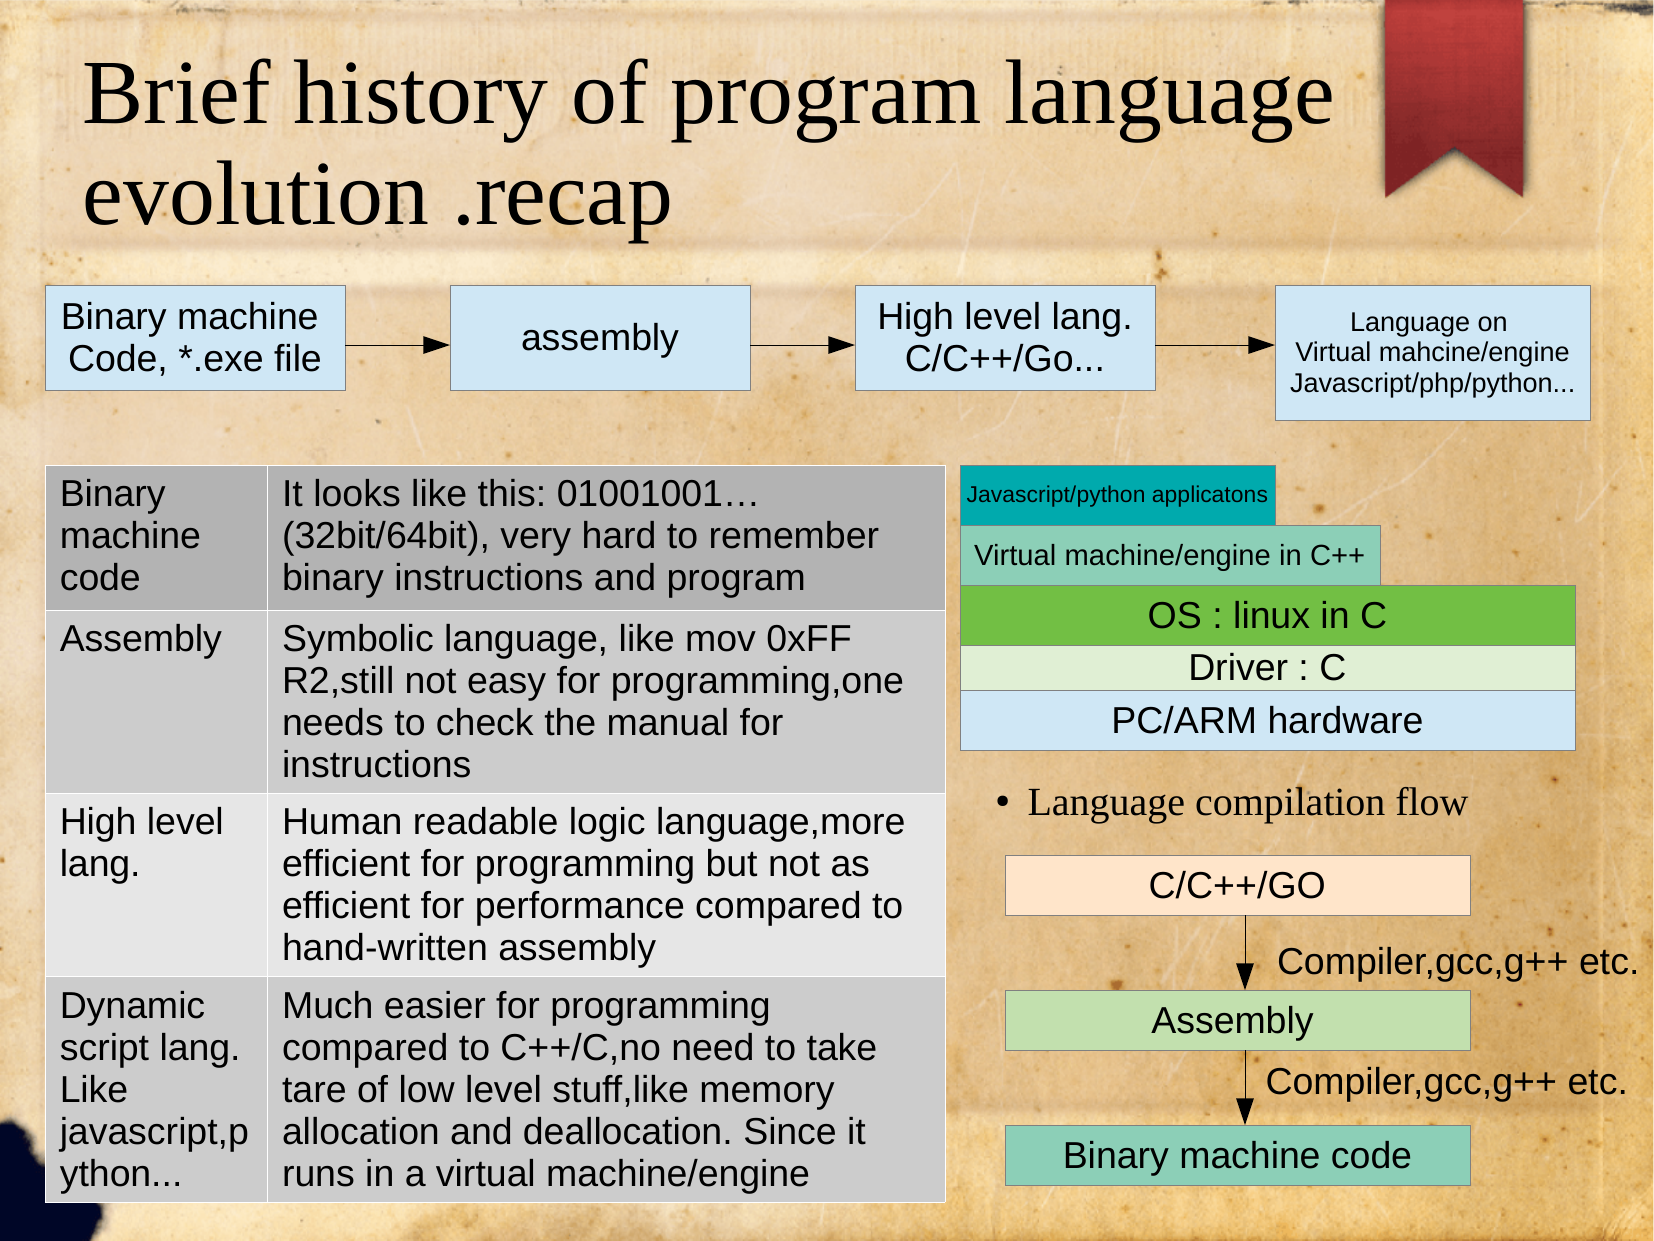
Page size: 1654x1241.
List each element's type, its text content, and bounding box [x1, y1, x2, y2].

text_box Assembly [1005, 990, 1471, 1051]
picture [0, 0, 1654, 1241]
table_cell High level lang. [46, 794, 267, 976]
text_box Compiler,gcc,g++ etc. [1262, 933, 1654, 991]
text_box Binary machine Code, *.exe file [45, 285, 346, 391]
table_cell Symbolic language, like mov 0xFF R2,still not easy for programming,one needs to check the manual for instructions [268, 611, 945, 793]
title Brief history of program language evolution .recap [82, 41, 1347, 245]
text_box Driver : C [960, 646, 1576, 691]
table_cell Much easier for programming compared to C++/C,no need to take tare of low level stuff,like memory allocation and deallocation. Since it runs in a virtual machine/engine [268, 977, 945, 1202]
text_box Binary machine code [1005, 1125, 1471, 1186]
table_cell Dynamic script lang. Like javascript,python... [46, 977, 267, 1202]
table_cell Assembly [46, 611, 267, 793]
text_box Virtual machine/engine in C++ [960, 525, 1381, 586]
text_box C/C++/GO [1005, 855, 1471, 916]
list Language compilation flow [985, 780, 1486, 835]
text_box PC/ARM hardware [960, 691, 1576, 751]
table_cell Human readable logic language,more efficient for programming but not as efficient for performance compared to hand-written assembly [268, 794, 945, 976]
picture [1246, 991, 1654, 1098]
text_box Javascript/python applicatons [960, 465, 1276, 526]
table_header Binary machine code [46, 466, 267, 610]
text_box assembly [450, 285, 751, 391]
text_box Compiler,gcc,g++ etc. [1250, 1053, 1654, 1111]
text_box OS : linux in C [960, 585, 1576, 646]
text_box Language on Virtual mahcine/engine Javascript/php/python... [1275, 285, 1591, 421]
table_header It looks like this: 01001001… (32bit/64bit), very hard to remember binary instructions and program [268, 466, 945, 610]
text_box High level lang. C/C++/Go... [855, 285, 1156, 391]
